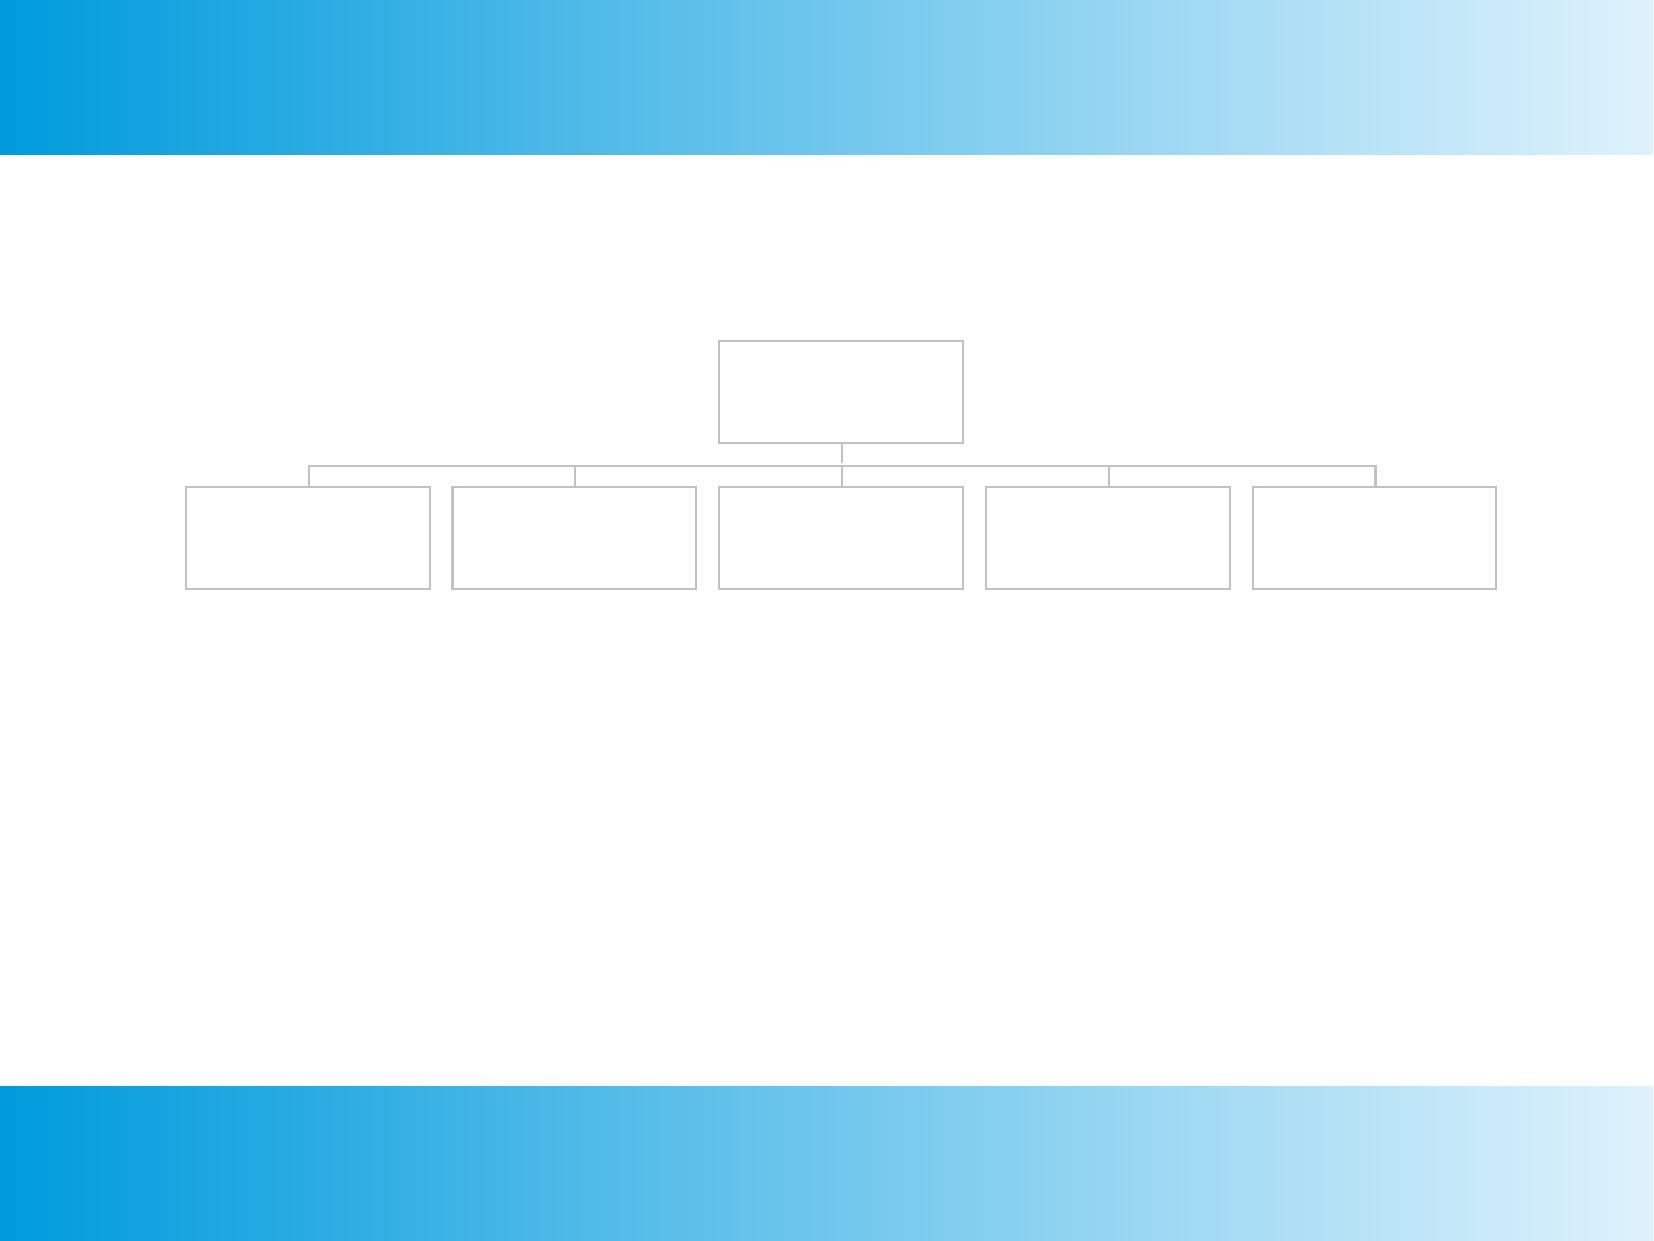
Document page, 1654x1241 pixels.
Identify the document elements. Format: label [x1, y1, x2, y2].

picture [153, 318, 1624, 1004]
